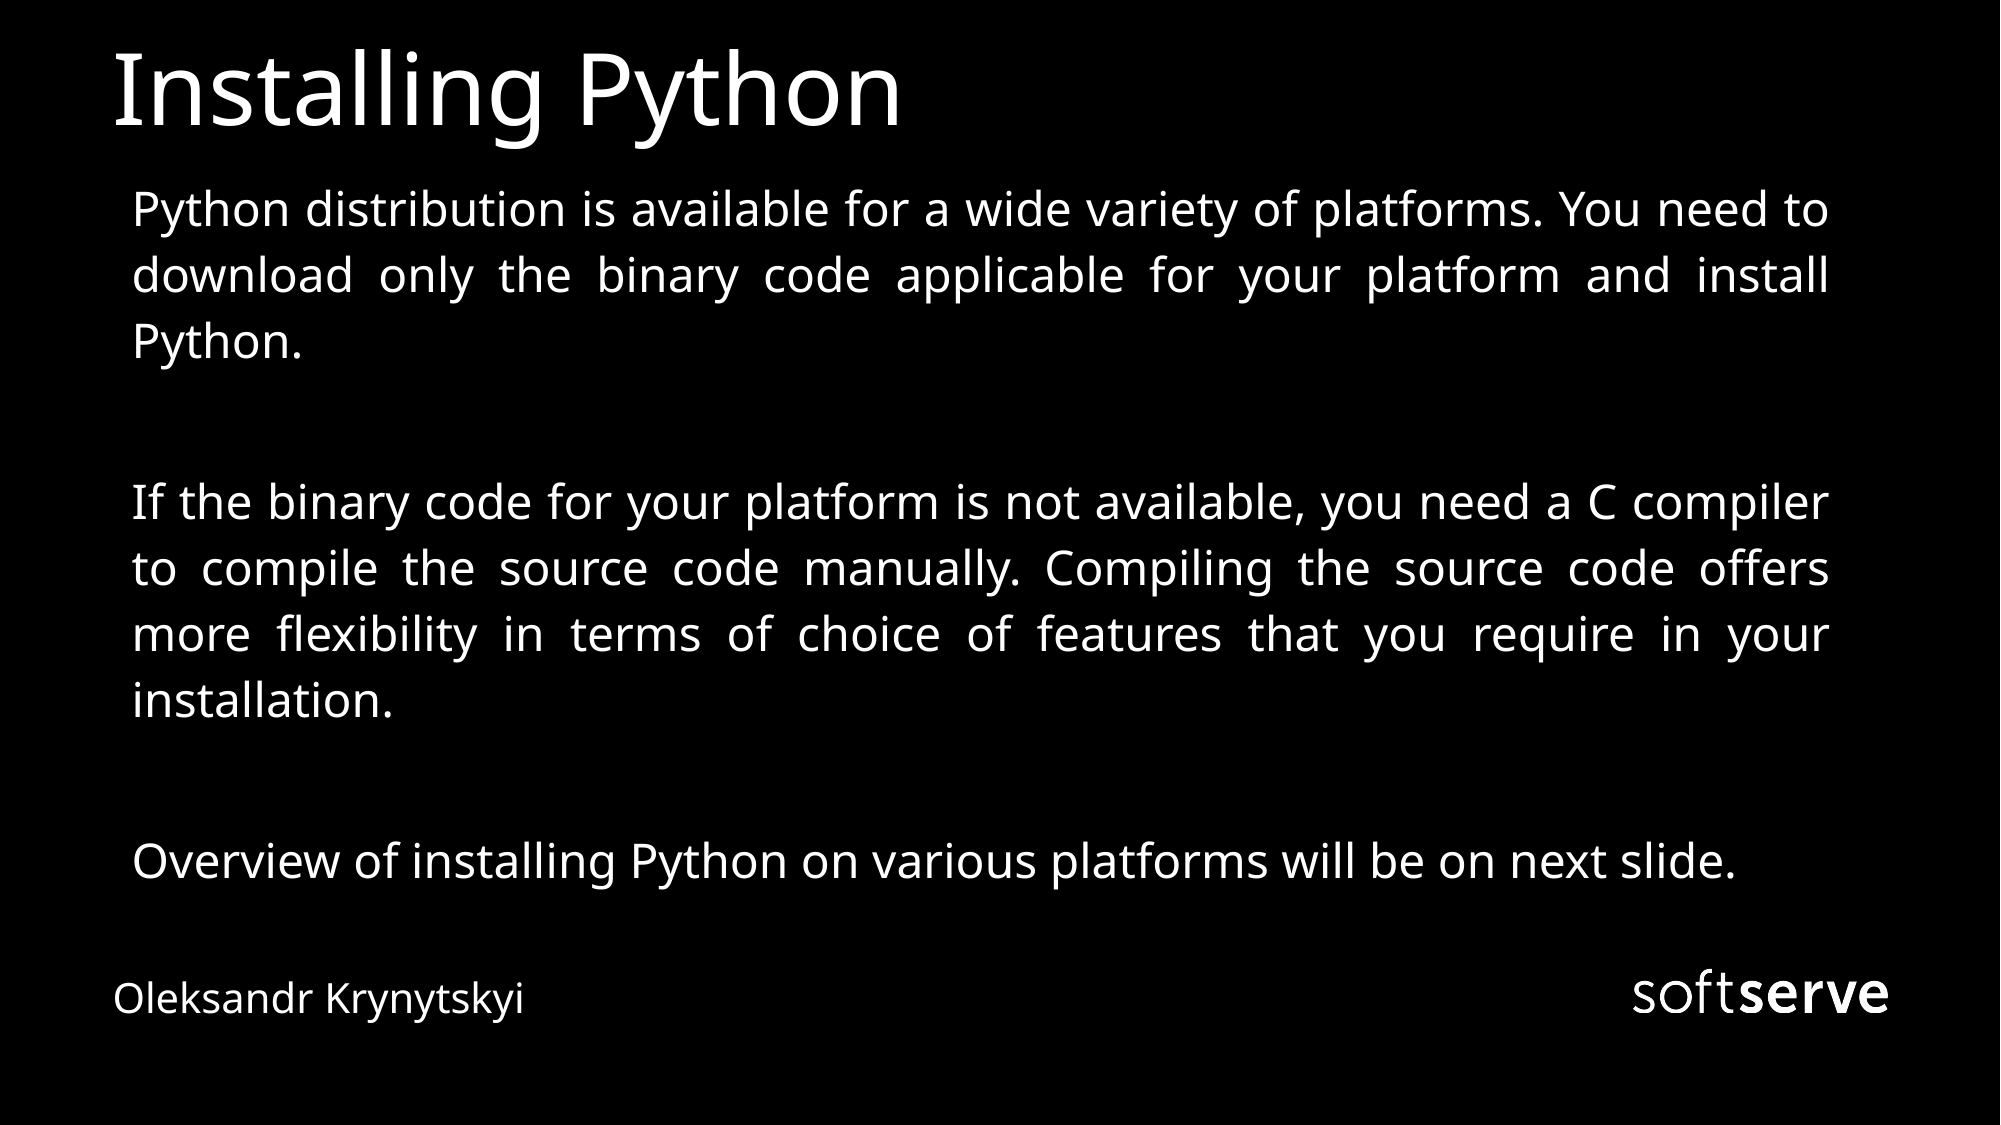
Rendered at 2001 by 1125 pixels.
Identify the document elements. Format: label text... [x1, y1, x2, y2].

list Oleksandr Krynytskyi [112, 970, 682, 1019]
title Installing Python [112, 33, 1163, 154]
picture [1633, 968, 1888, 1013]
text_box Python distribution is available for a wide variety of platforms. You need to download only the binary code applicable for your platform and install Python. If the binary code for your platform is not available, you need a C compiler to compile the source code manually. Compiling the source code offers more flexibility in terms of choice of features that you require in your installation. Overview of installing Python on various platforms will be on next slide. [112, 154, 1888, 900]
